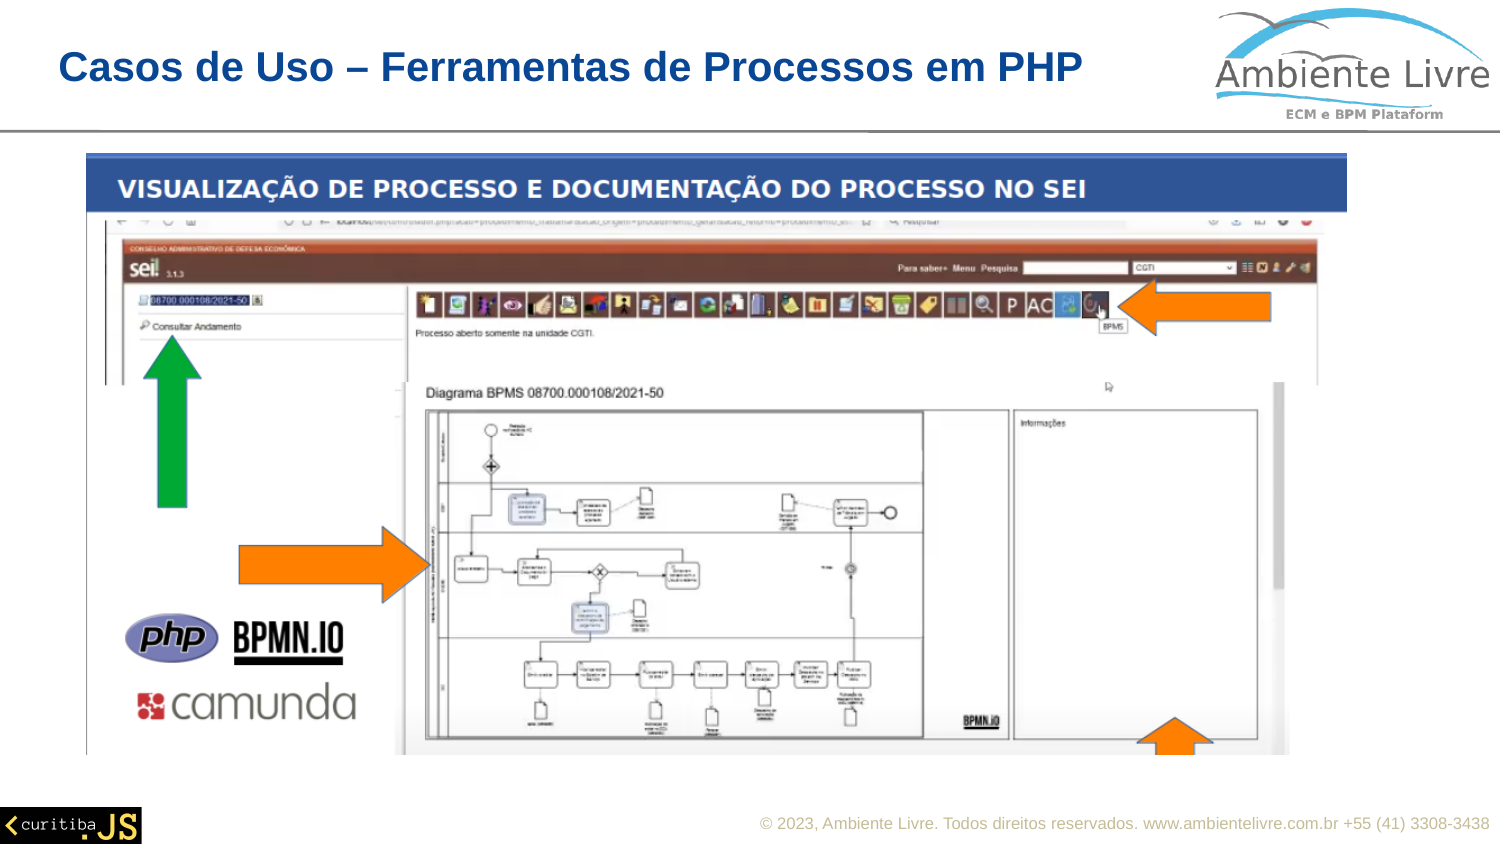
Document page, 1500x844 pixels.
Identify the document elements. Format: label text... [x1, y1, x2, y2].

picture [86, 153, 1347, 755]
picture [1215, 8, 1489, 119]
title Casos de Uso – Ferramentas de Processos em PHP [43, 8, 1127, 129]
picture [0, 807, 142, 844]
